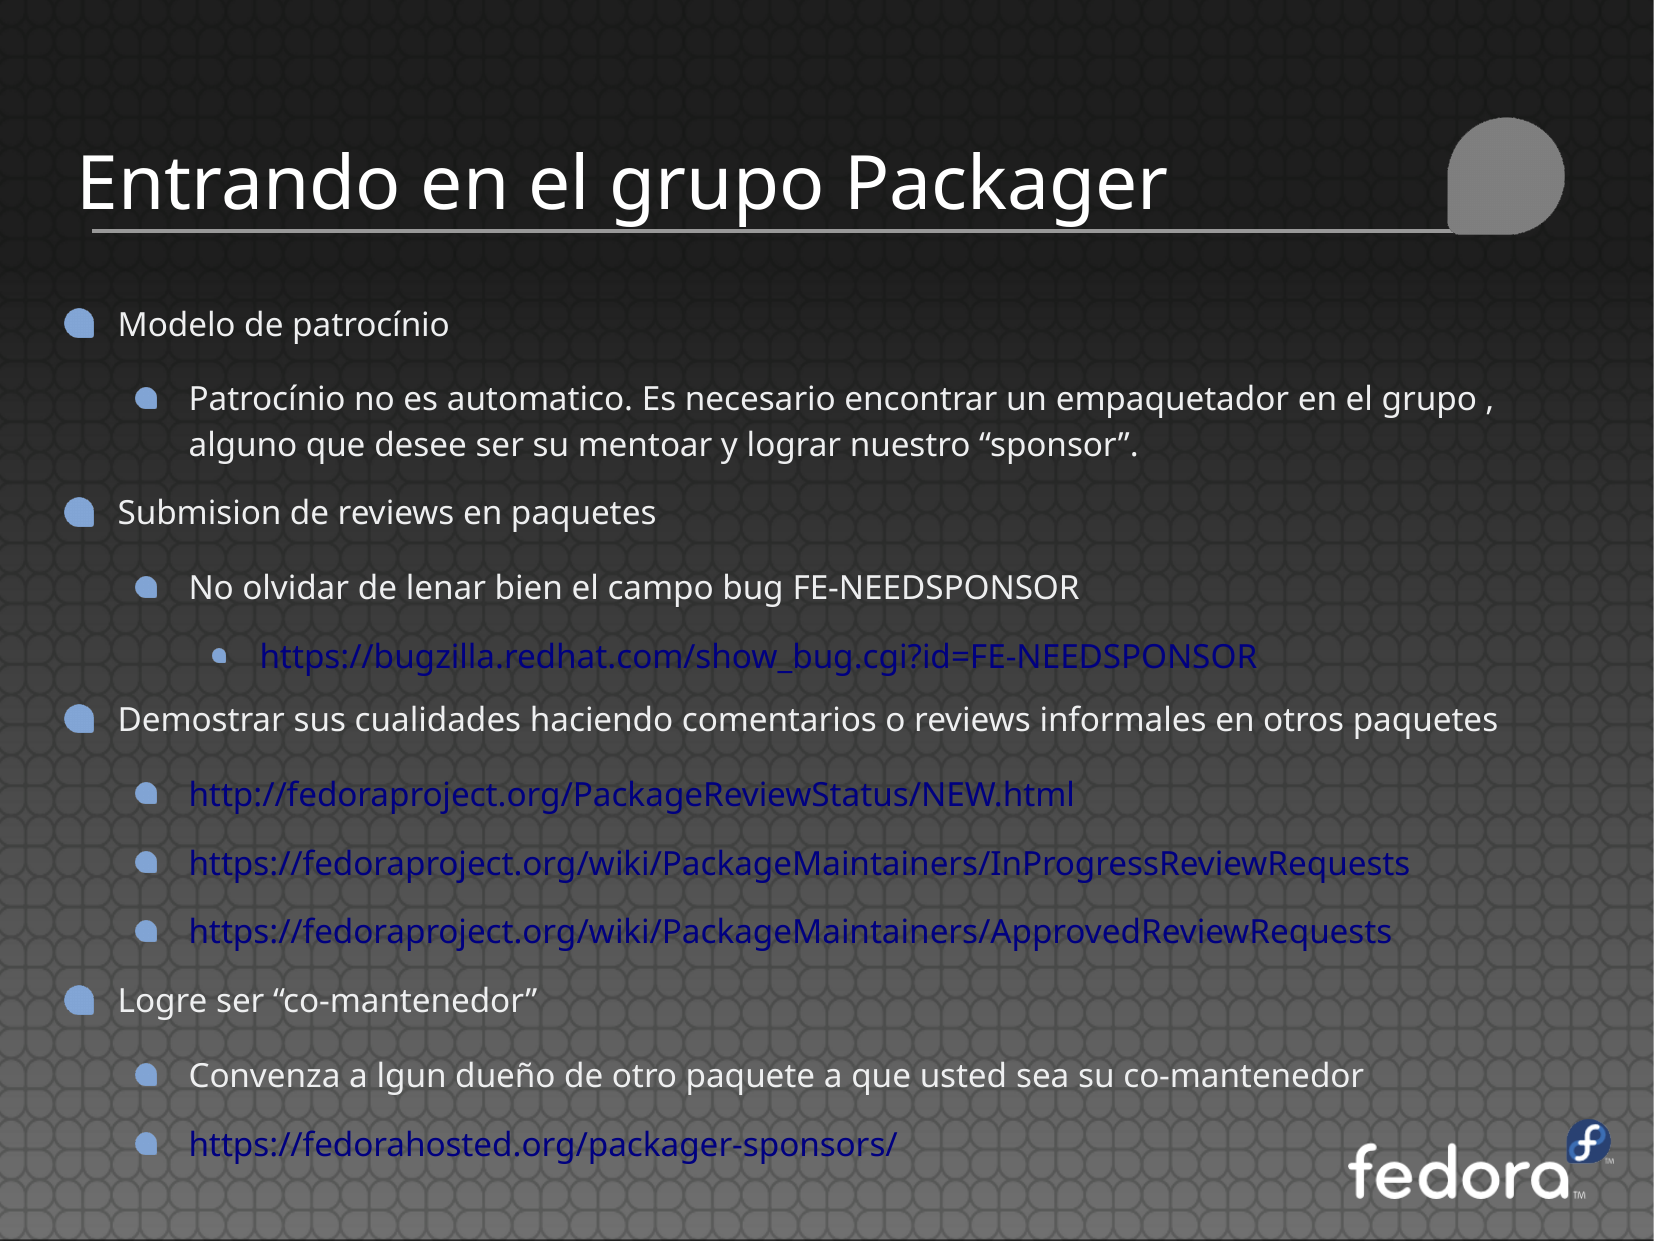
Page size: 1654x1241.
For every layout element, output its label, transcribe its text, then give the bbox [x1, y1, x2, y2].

picture [0, 0, 1654, 1241]
list Modelo de patrocínio Patrocínio no es automatico. Es necesario encontrar un empaquetador en el grupo , alguno que desee ser su mentoar y lograr nuestro “sponsor”. Submision de reviews en paquetes No olvidar de lenar bien el campo bug FE-NEEDSPONSOR https://bugzilla.redhat.com/show_bug.cgi?id=FE-NEEDSPONSOR Demostrar sus cualidades haciendo comentarios o reviews informales en otros paquetes http://fedoraproject.org/PackageReviewStatus/NEW.html https://fedoraproject.org/wiki/PackageMaintainers/InProgressReviewRequests https://fedoraproject.org/wiki/PackageMaintainers/ApprovedReviewRequests Logre ser “co-mantenedor” Convenza a lgun dueño de otro paquete a que usted sea su co-mantenedor https://fedorahosted.org/packager-sponsors/ [46, 300, 1536, 1141]
title Entrando en el grupo Packager [76, 112, 1566, 249]
